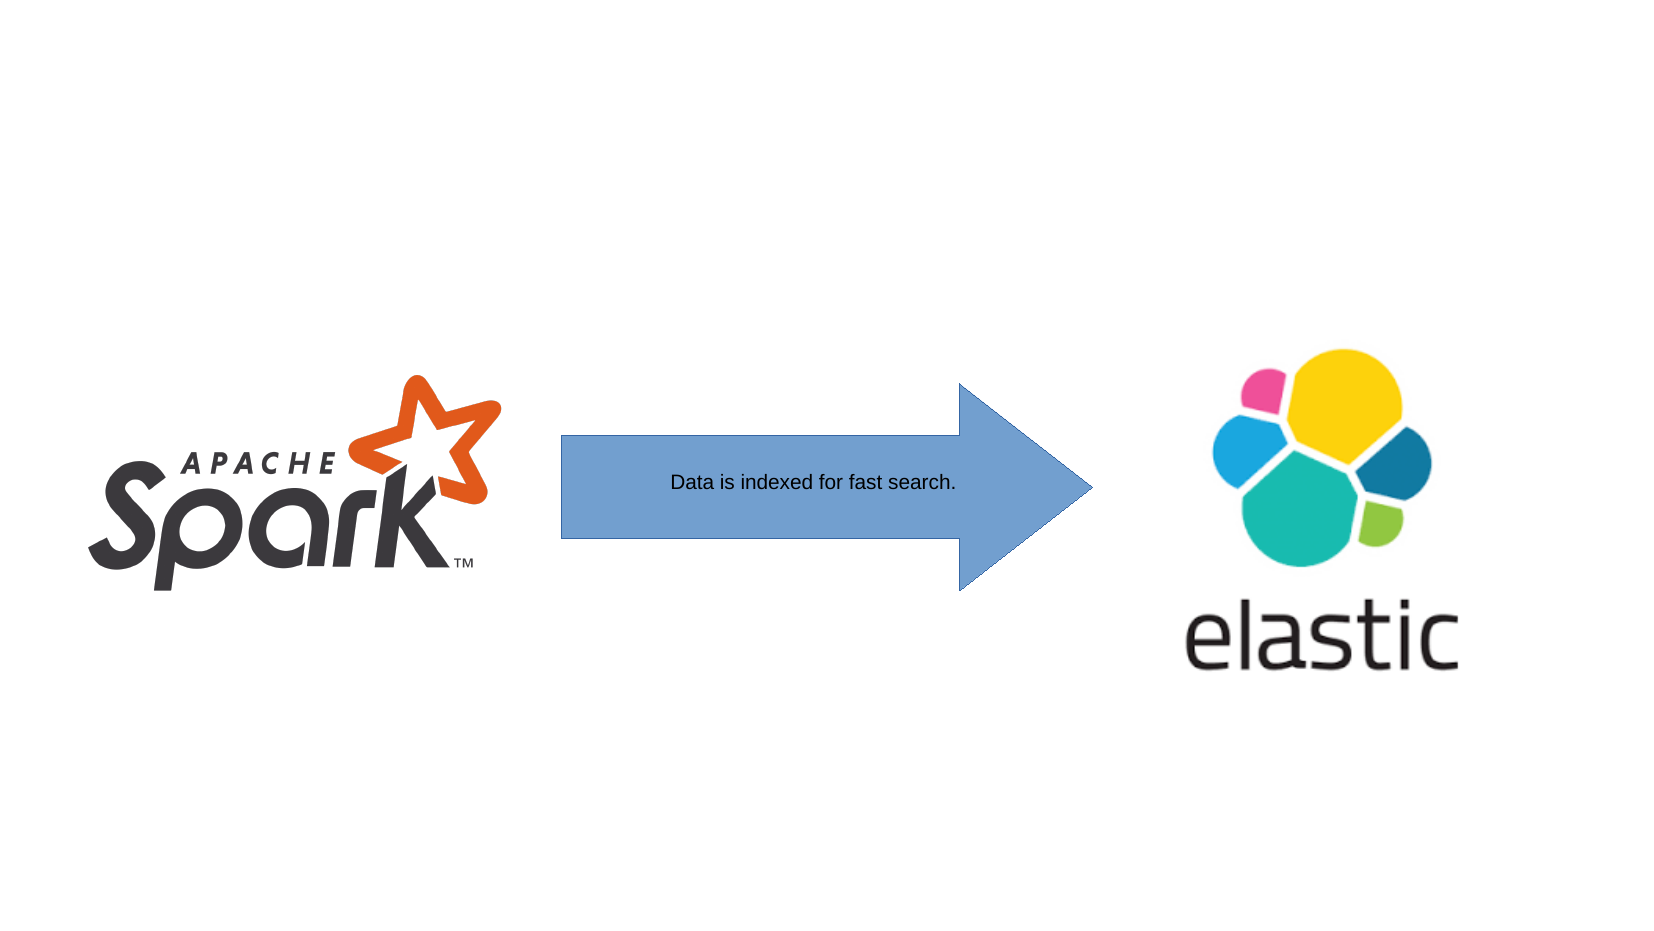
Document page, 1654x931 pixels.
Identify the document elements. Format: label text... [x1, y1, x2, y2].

picture [1151, 329, 1502, 680]
text_box Data is indexed for fast search. [655, 463, 1151, 502]
text_box [561, 383, 1074, 591]
picture [88, 375, 502, 591]
